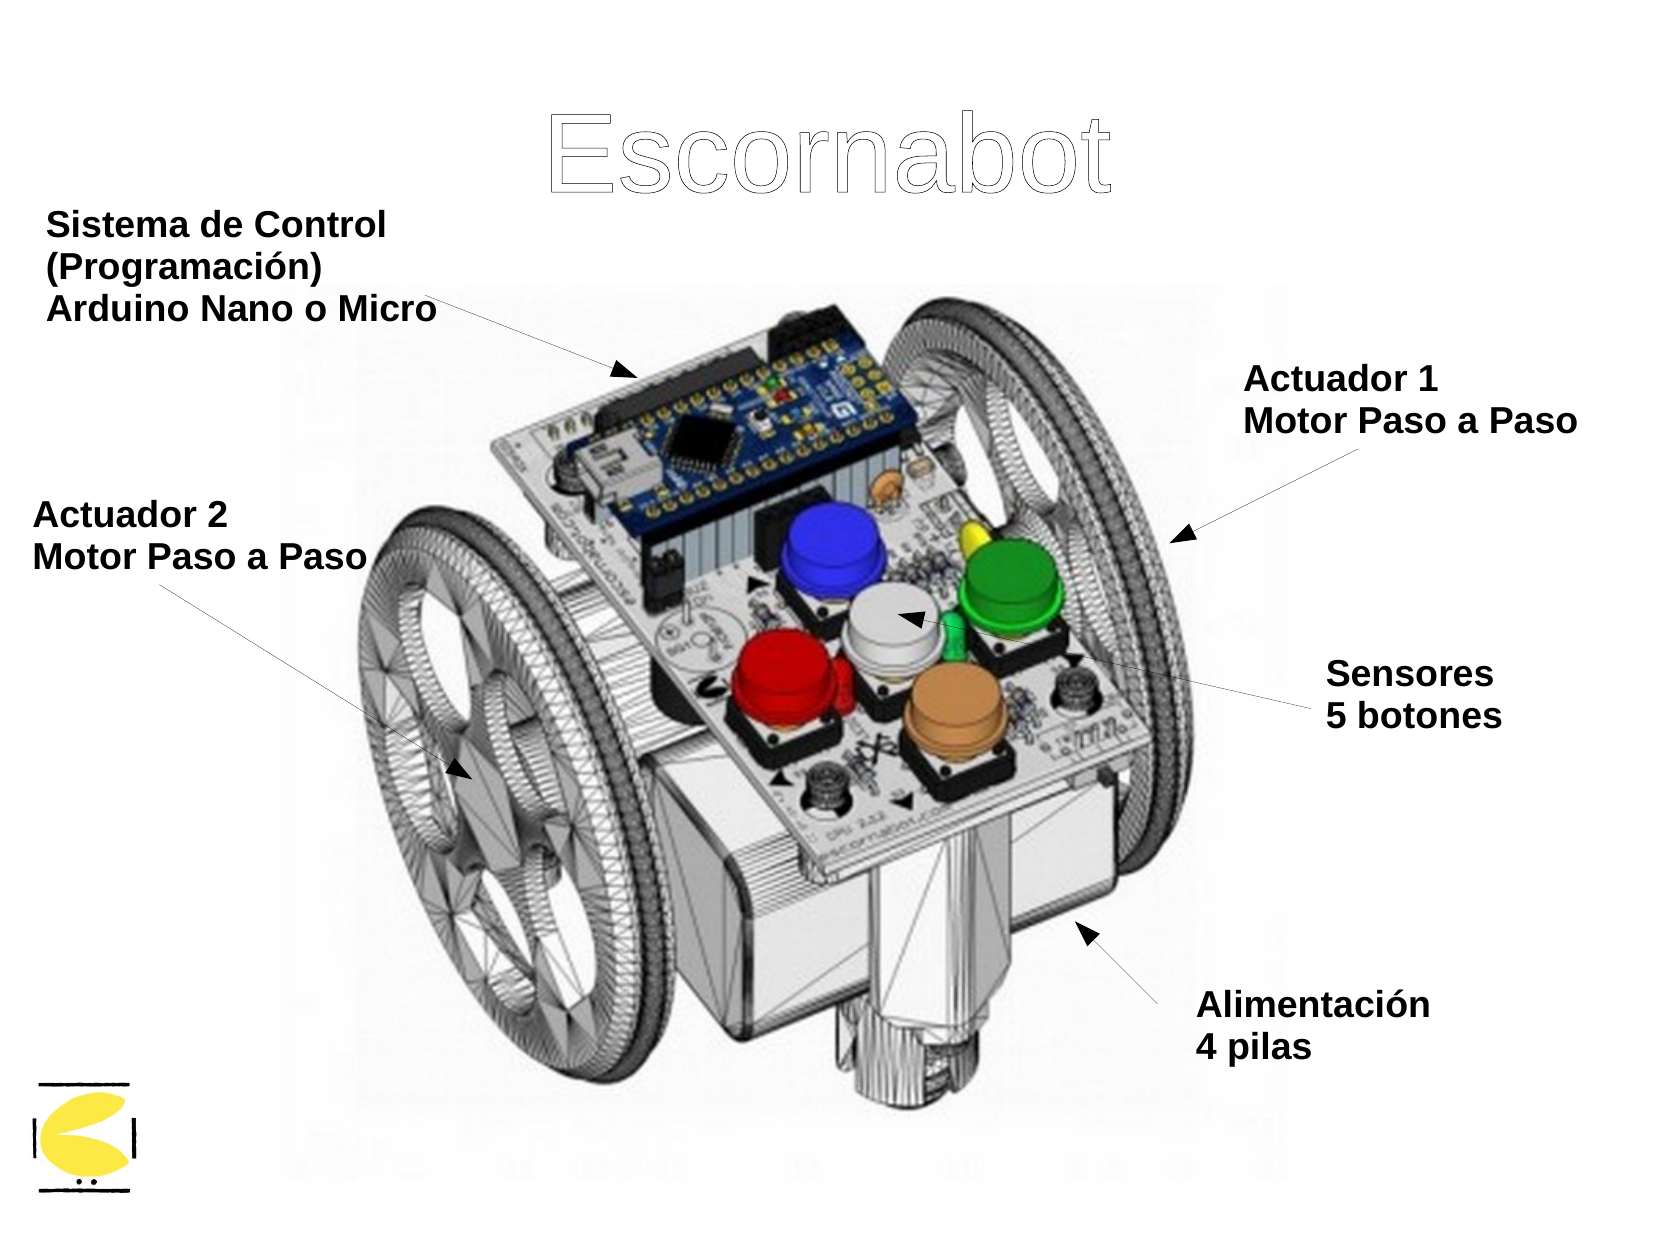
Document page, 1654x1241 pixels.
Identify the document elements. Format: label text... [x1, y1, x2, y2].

text_box Actuador 1 Motor Paso a Paso [1228, 350, 1607, 449]
text_box Sistema de Control (Programación) Arduino Nano o Micro [31, 196, 480, 338]
text_box Alimentación 4 pilas [1181, 976, 1489, 1075]
picture [19, 1071, 148, 1201]
title Escornabot [82, 49, 1571, 257]
picture [159, 284, 1416, 1182]
text_box Actuador 2 Motor Paso a Paso [17, 485, 396, 585]
text_box Sensores 5 botones [1311, 645, 1607, 745]
